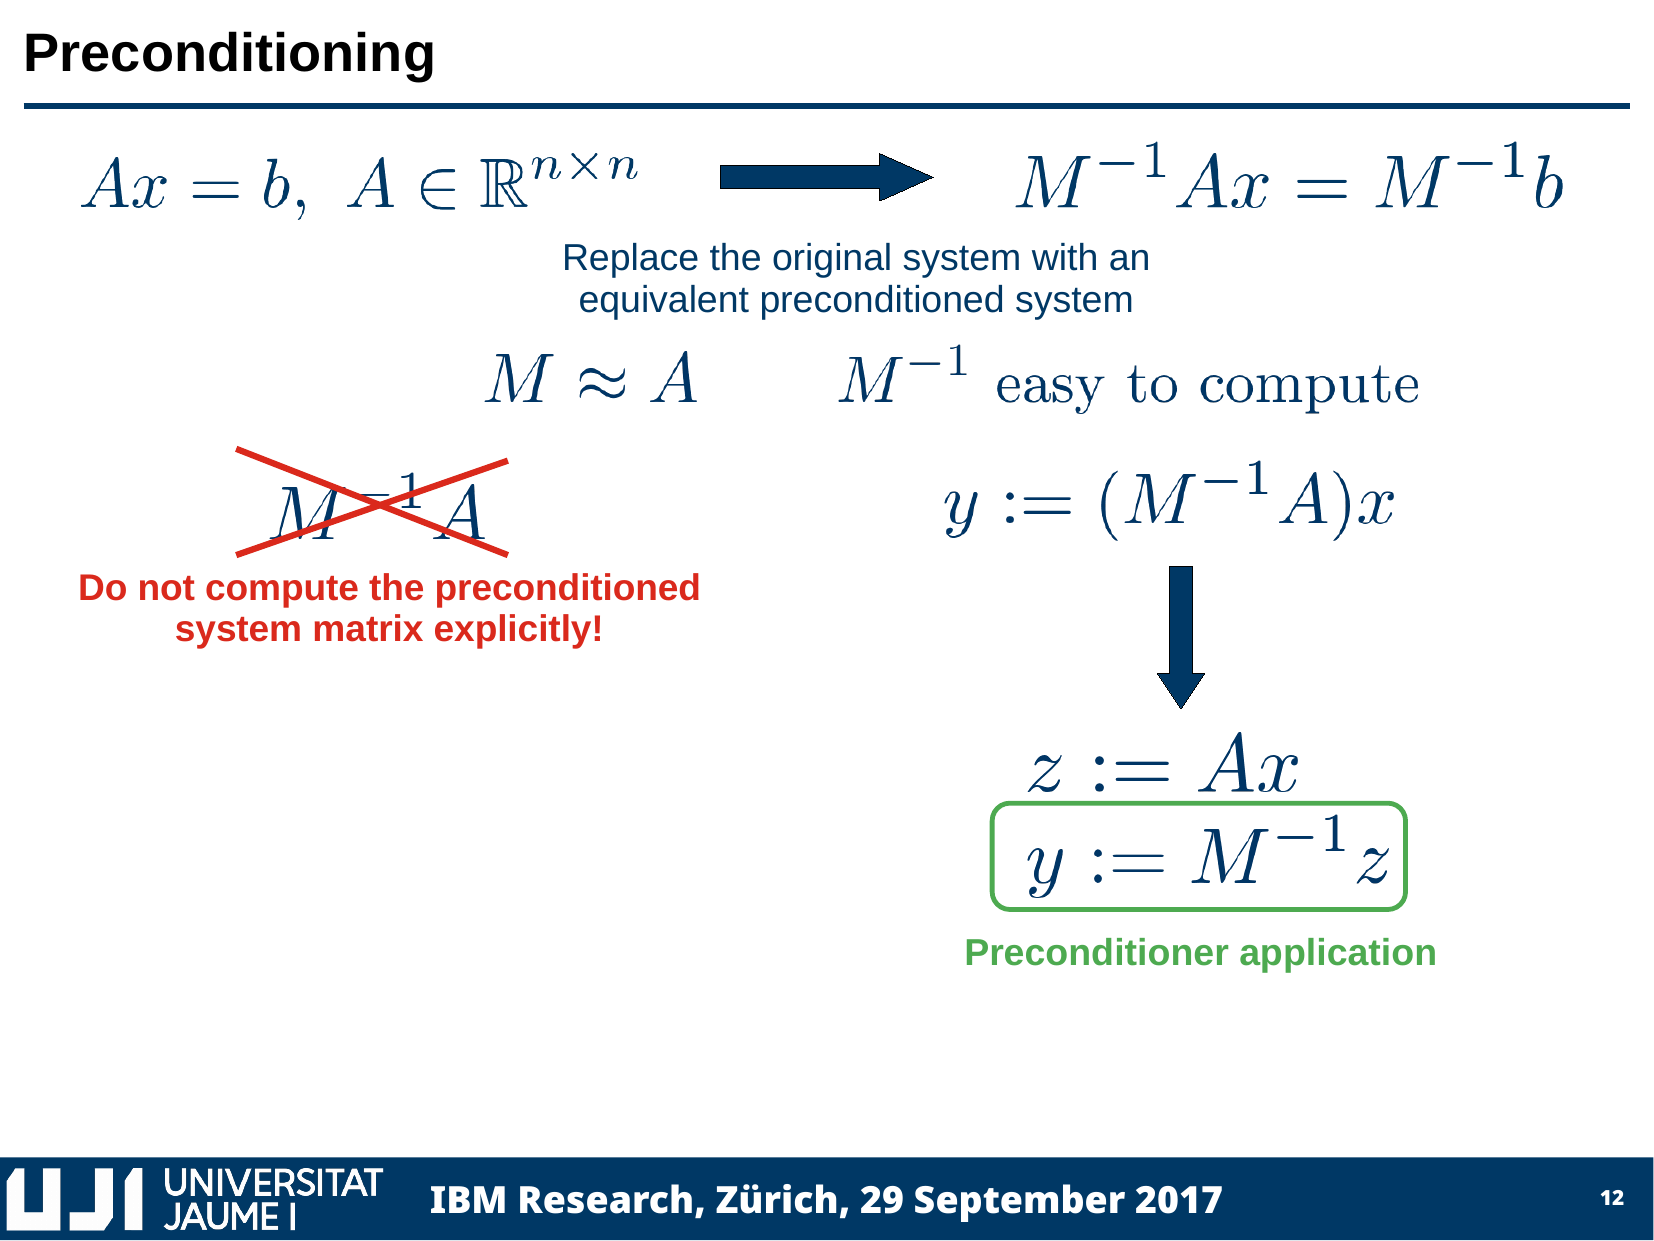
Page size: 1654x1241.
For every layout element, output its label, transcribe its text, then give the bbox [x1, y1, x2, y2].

text_box Preconditioner application [949, 923, 1453, 981]
picture [269, 472, 368, 539]
text_box [720, 153, 934, 201]
picture [1015, 141, 1563, 208]
picture [1027, 814, 1389, 898]
list Replace the original system with an equivalent preconditioned system [437, 236, 1205, 343]
picture [0, 1158, 390, 1241]
title Preconditioning [23, 0, 1630, 107]
text_box [1157, 566, 1205, 709]
picture [484, 351, 697, 402]
picture [838, 344, 1418, 414]
picture [81, 153, 638, 220]
picture [307, 472, 462, 501]
text_box Do not compute the preconditioned system matrix explicitly! [0, 566, 733, 650]
picture [1027, 732, 1298, 792]
picture [944, 460, 1394, 541]
picture [295, 509, 455, 539]
picture [391, 473, 485, 539]
